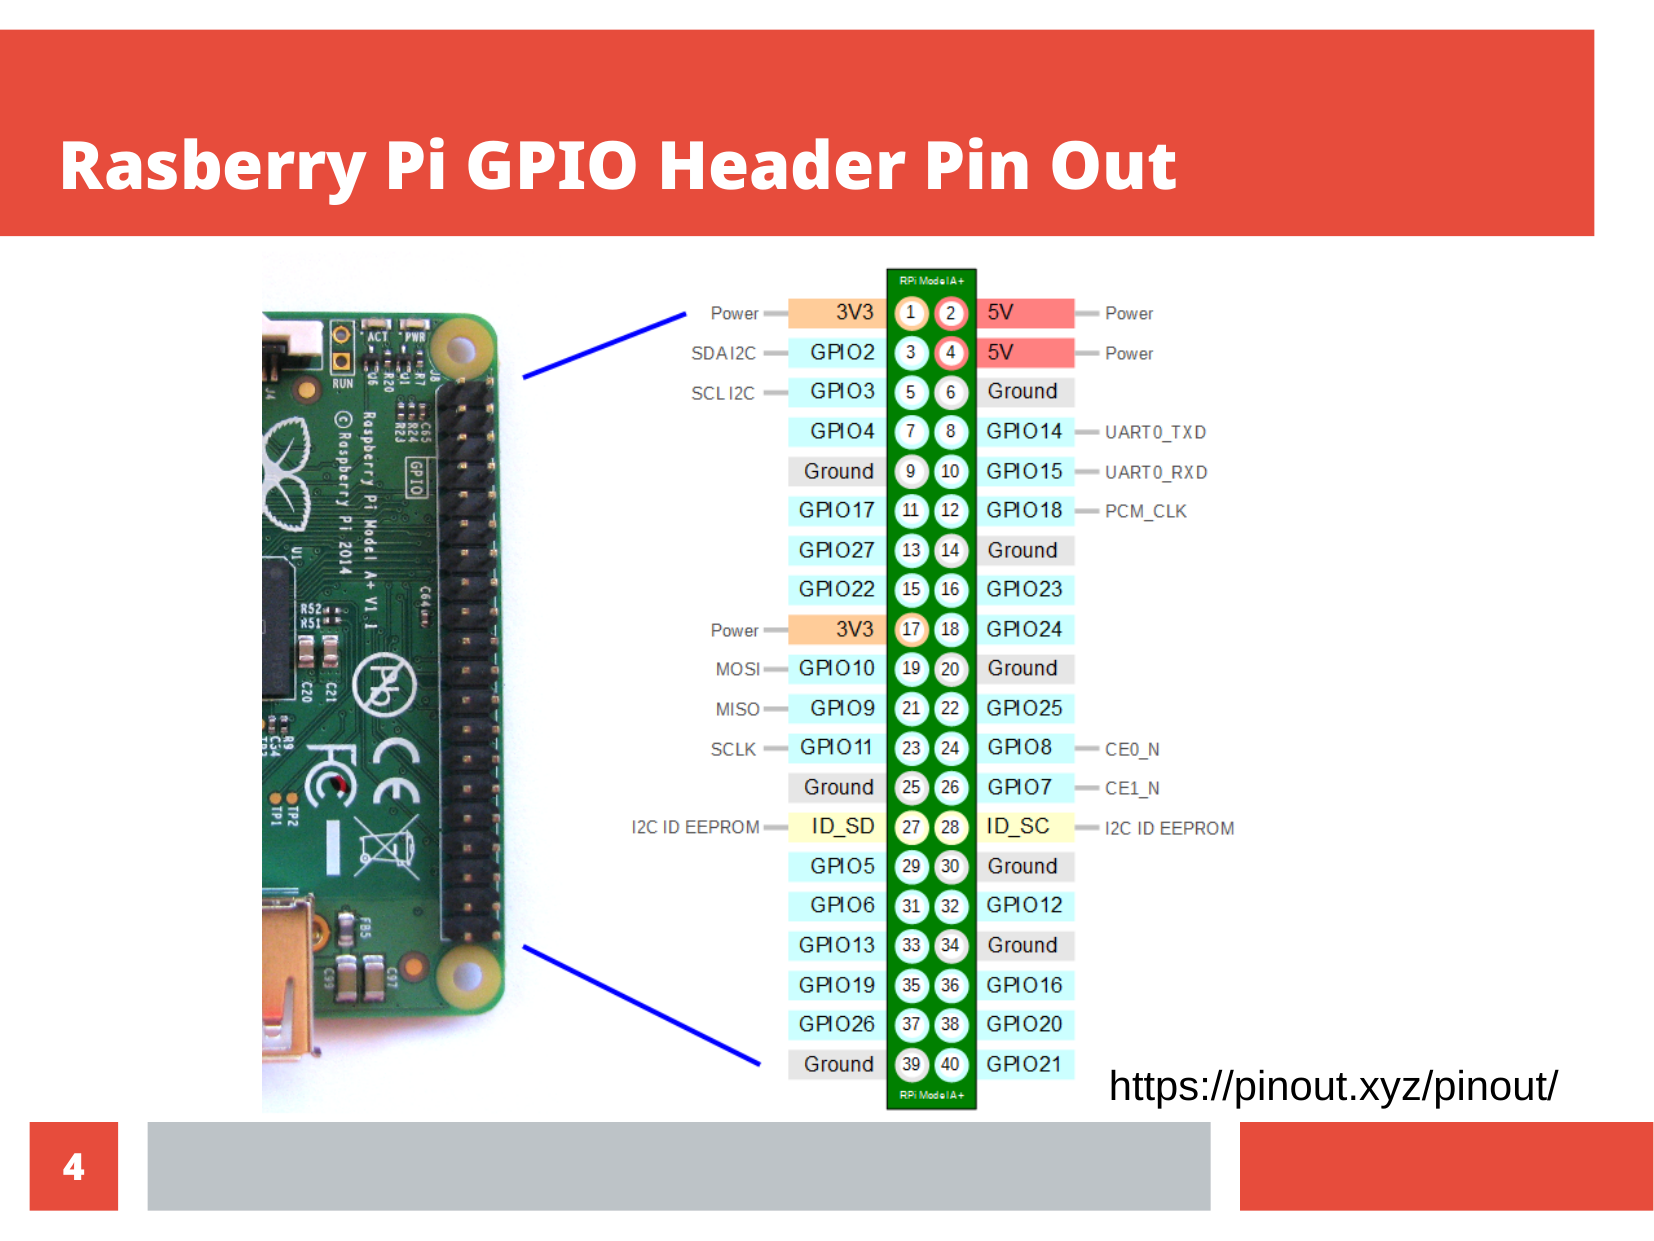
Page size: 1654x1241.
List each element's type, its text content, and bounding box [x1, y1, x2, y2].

picture [262, 247, 1249, 1117]
title Rasberry Pi GPIO Header Pin Out [59, 61, 1595, 210]
text_box https://pinout.xyz/pinout/ [1094, 1054, 1601, 1122]
